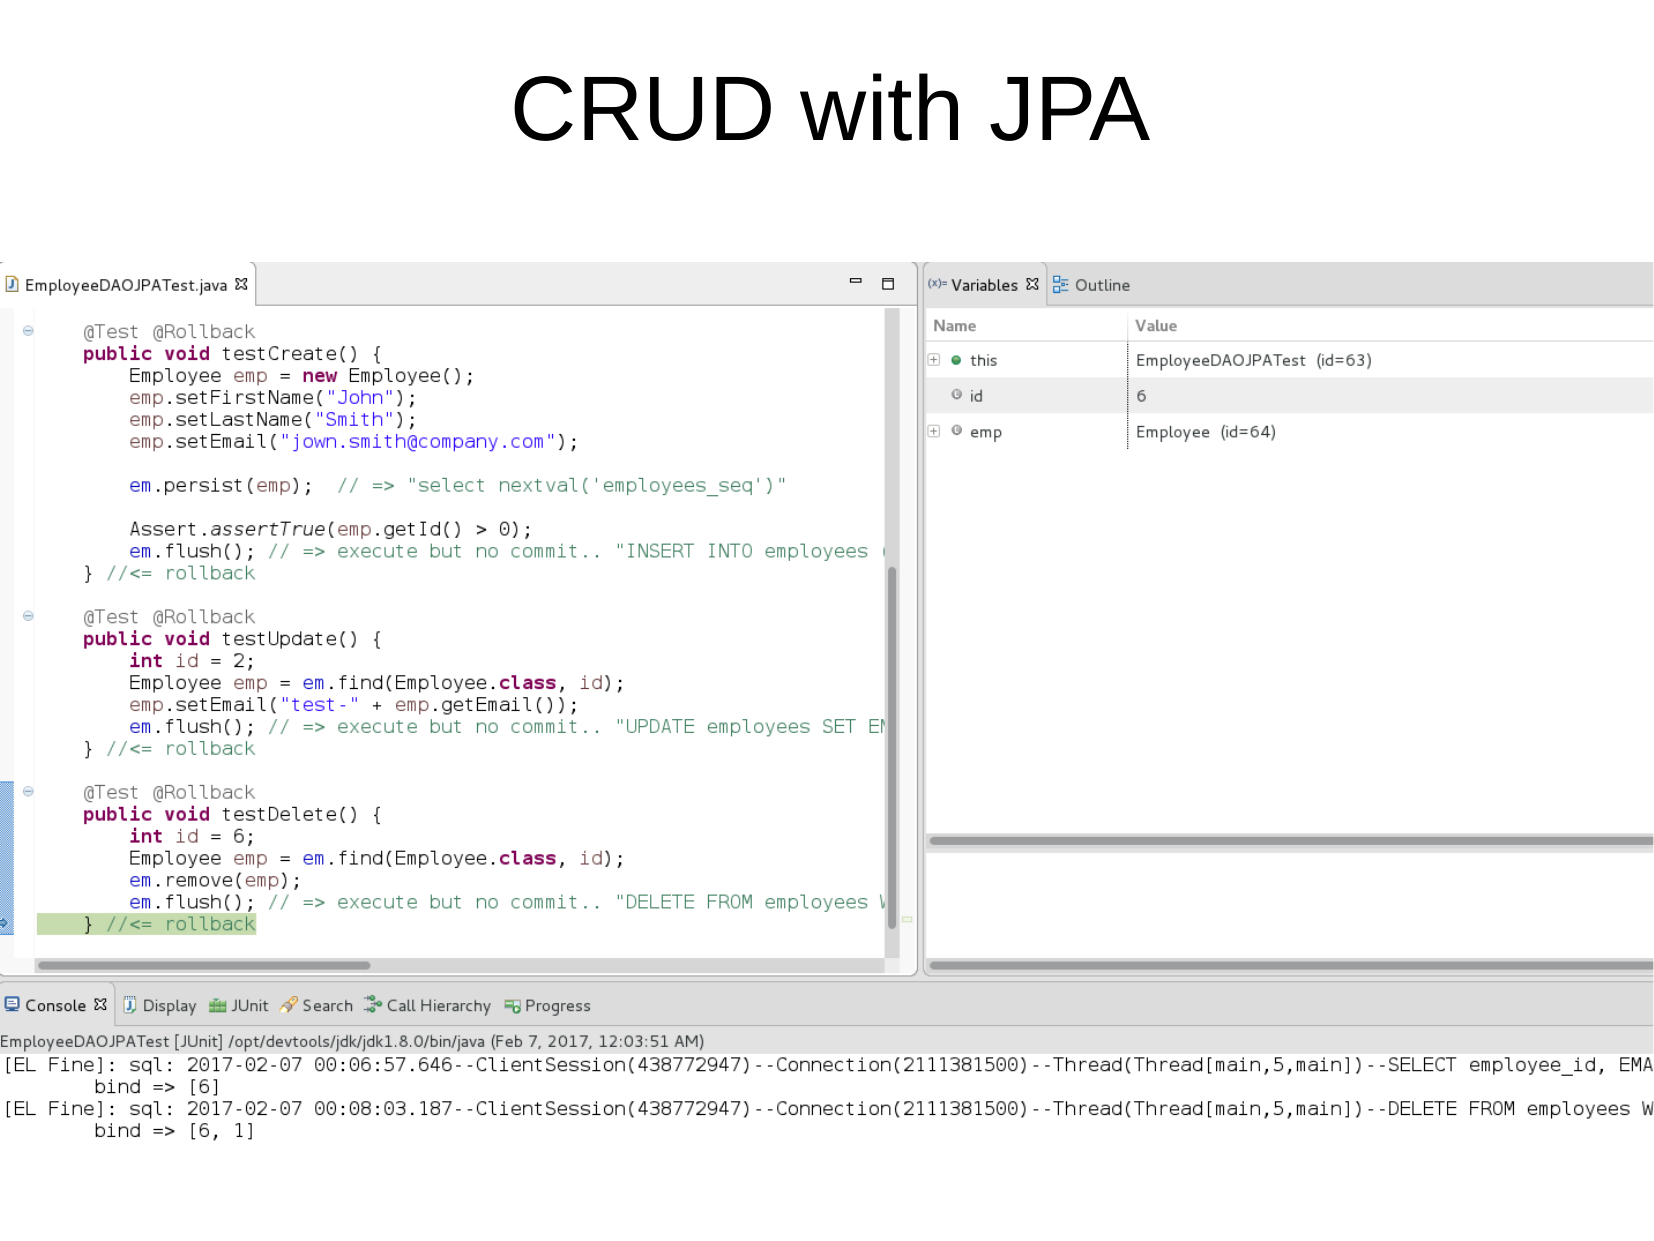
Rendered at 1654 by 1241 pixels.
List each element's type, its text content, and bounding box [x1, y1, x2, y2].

picture [0, 262, 1654, 1144]
title CRUD with JPA [87, 5, 1576, 213]
